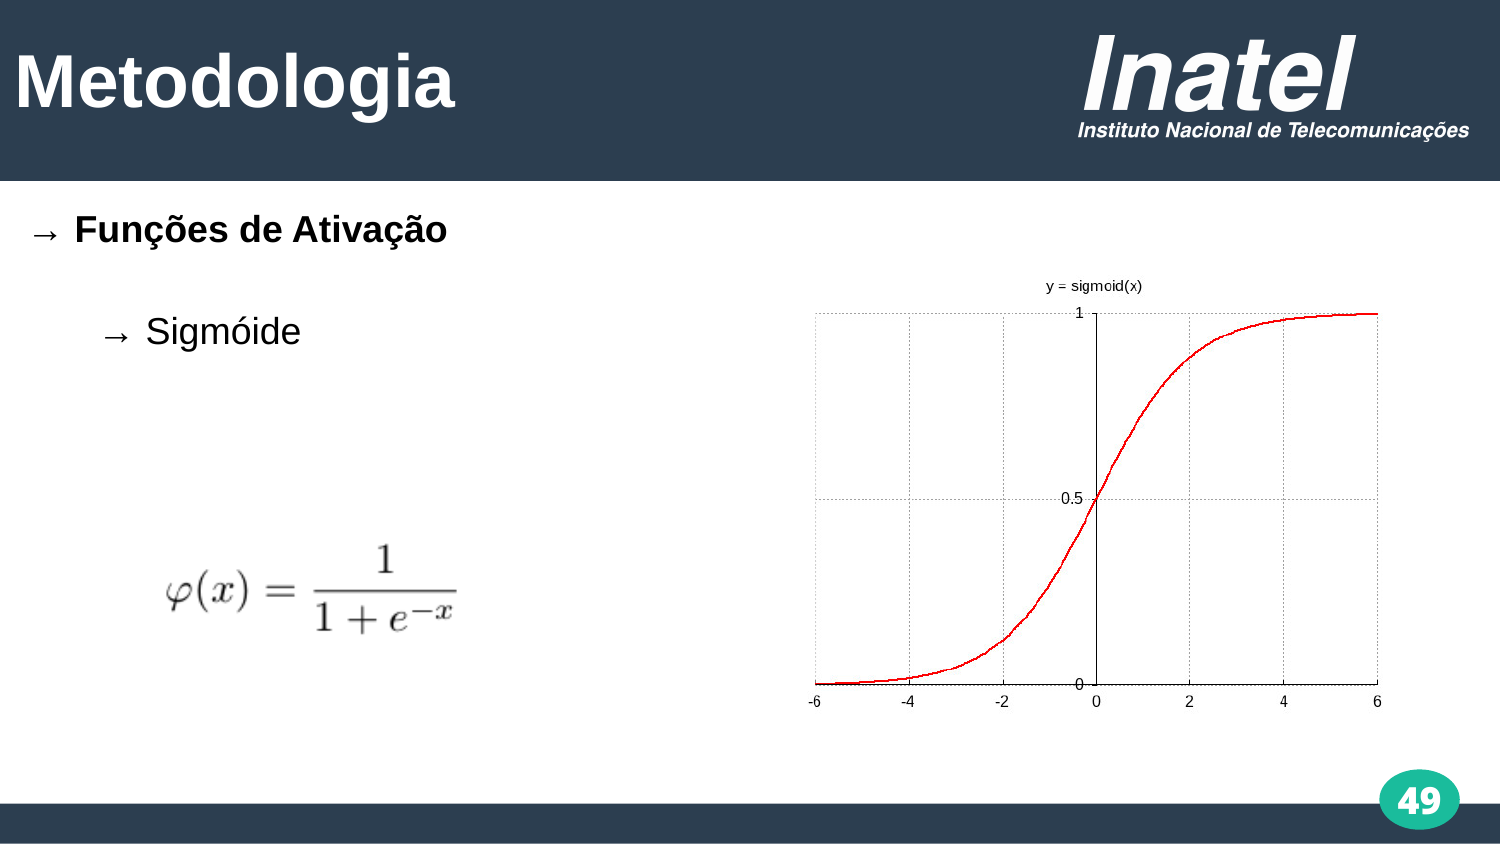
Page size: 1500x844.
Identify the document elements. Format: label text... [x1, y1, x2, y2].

text_box Metodologia [0, 27, 1063, 136]
picture [791, 259, 1406, 721]
text_box → Funções de Ativação [11, 200, 1477, 258]
text_box → Sigmóide [82, 303, 317, 361]
picture [61, 531, 556, 650]
picture [1078, 35, 1469, 142]
